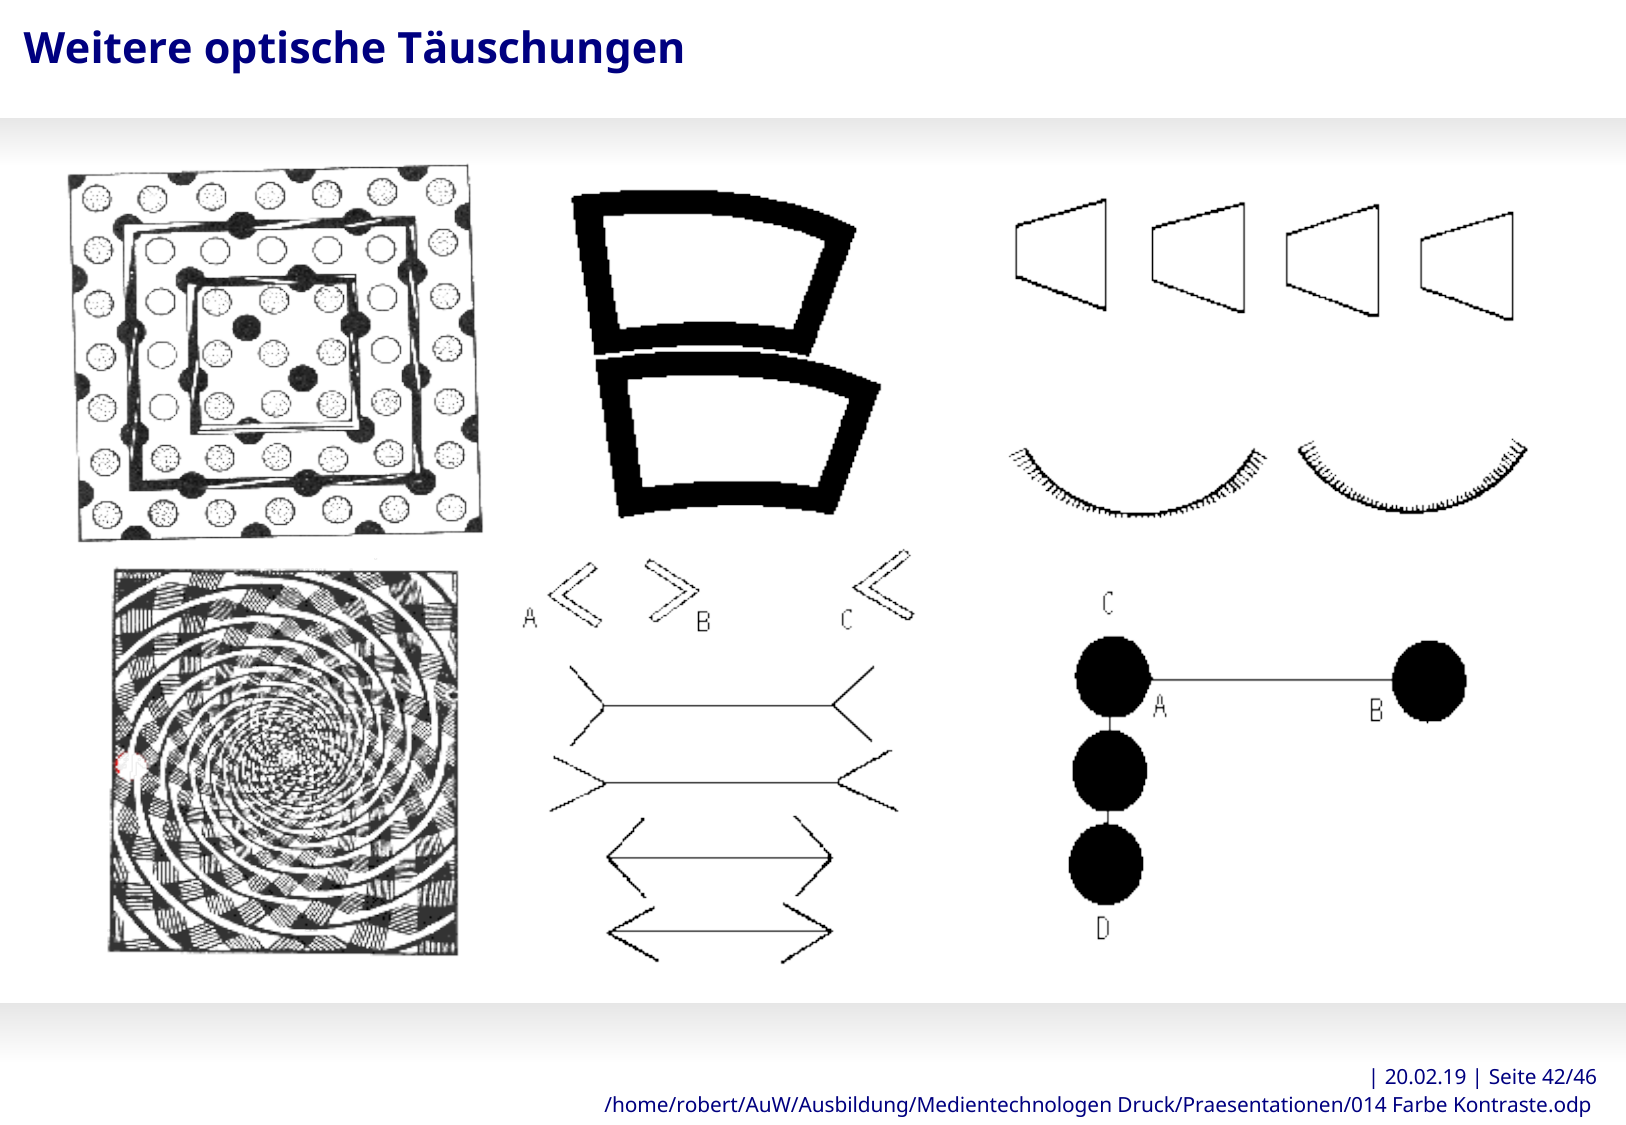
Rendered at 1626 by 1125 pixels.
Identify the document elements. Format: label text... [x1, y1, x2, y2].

picture [985, 401, 1571, 562]
title Weitere optische Täuschungen [23, 5, 1600, 154]
picture [54, 152, 956, 1003]
picture [975, 176, 1561, 363]
picture [1042, 564, 1504, 953]
